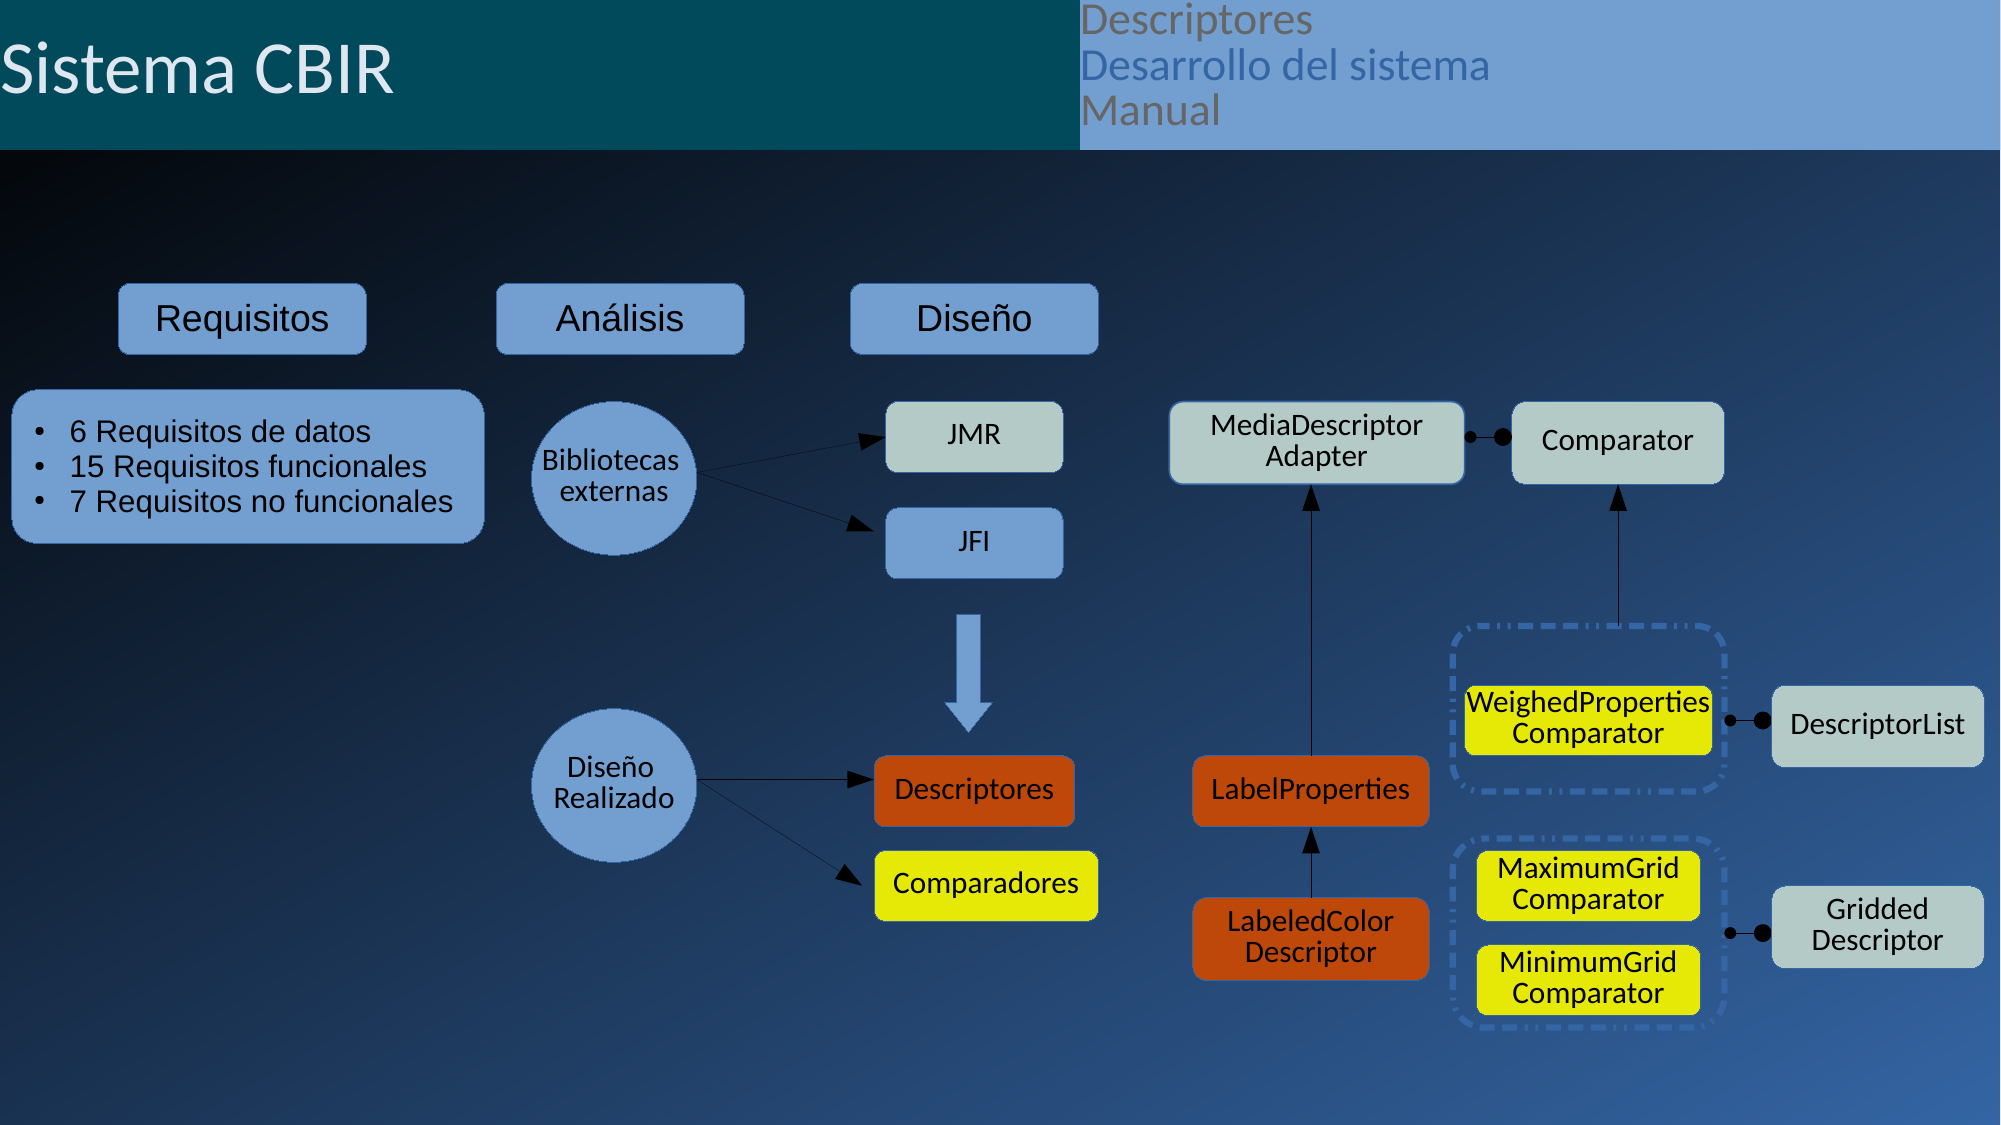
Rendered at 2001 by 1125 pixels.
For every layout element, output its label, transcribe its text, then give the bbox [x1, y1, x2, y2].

text_box 6 Requisitos de datos 15 Requisitos funcionales 7 Requisitos no funcionales [11, 389, 485, 544]
text_box MinimumGrid Comparator [1476, 944, 1701, 1016]
text_box MediaDescriptor Adapter [1169, 401, 1465, 485]
text_box Gridded Descriptor [1771, 885, 1985, 969]
text_box [944, 614, 993, 733]
text_box LabelProperties [1192, 755, 1430, 827]
text_box LabeledColor Descriptor [1192, 897, 1430, 981]
text_box Comparator [1511, 401, 1725, 485]
text_box JMR [885, 401, 1064, 473]
text_box MaximumGrid Comparator [1476, 850, 1701, 922]
text_box WeighedProperties Comparator [1464, 685, 1713, 756]
title Descriptores Desarrollo del sistema Manual [1080, 0, 2001, 150]
text_box Requisitos [118, 283, 367, 355]
text_box Comparadores [874, 850, 1099, 922]
text_box Diseño [850, 283, 1099, 355]
text_box Diseño Realizado [531, 708, 697, 863]
text_box DescriptorList [1771, 685, 1985, 768]
text_box Análisis [496, 283, 745, 355]
text_box JFI [885, 507, 1064, 579]
text_box Bibliotecas externas [531, 401, 697, 556]
text_box Descriptores [874, 755, 1075, 827]
title Sistema CBIR [0, 0, 1080, 150]
